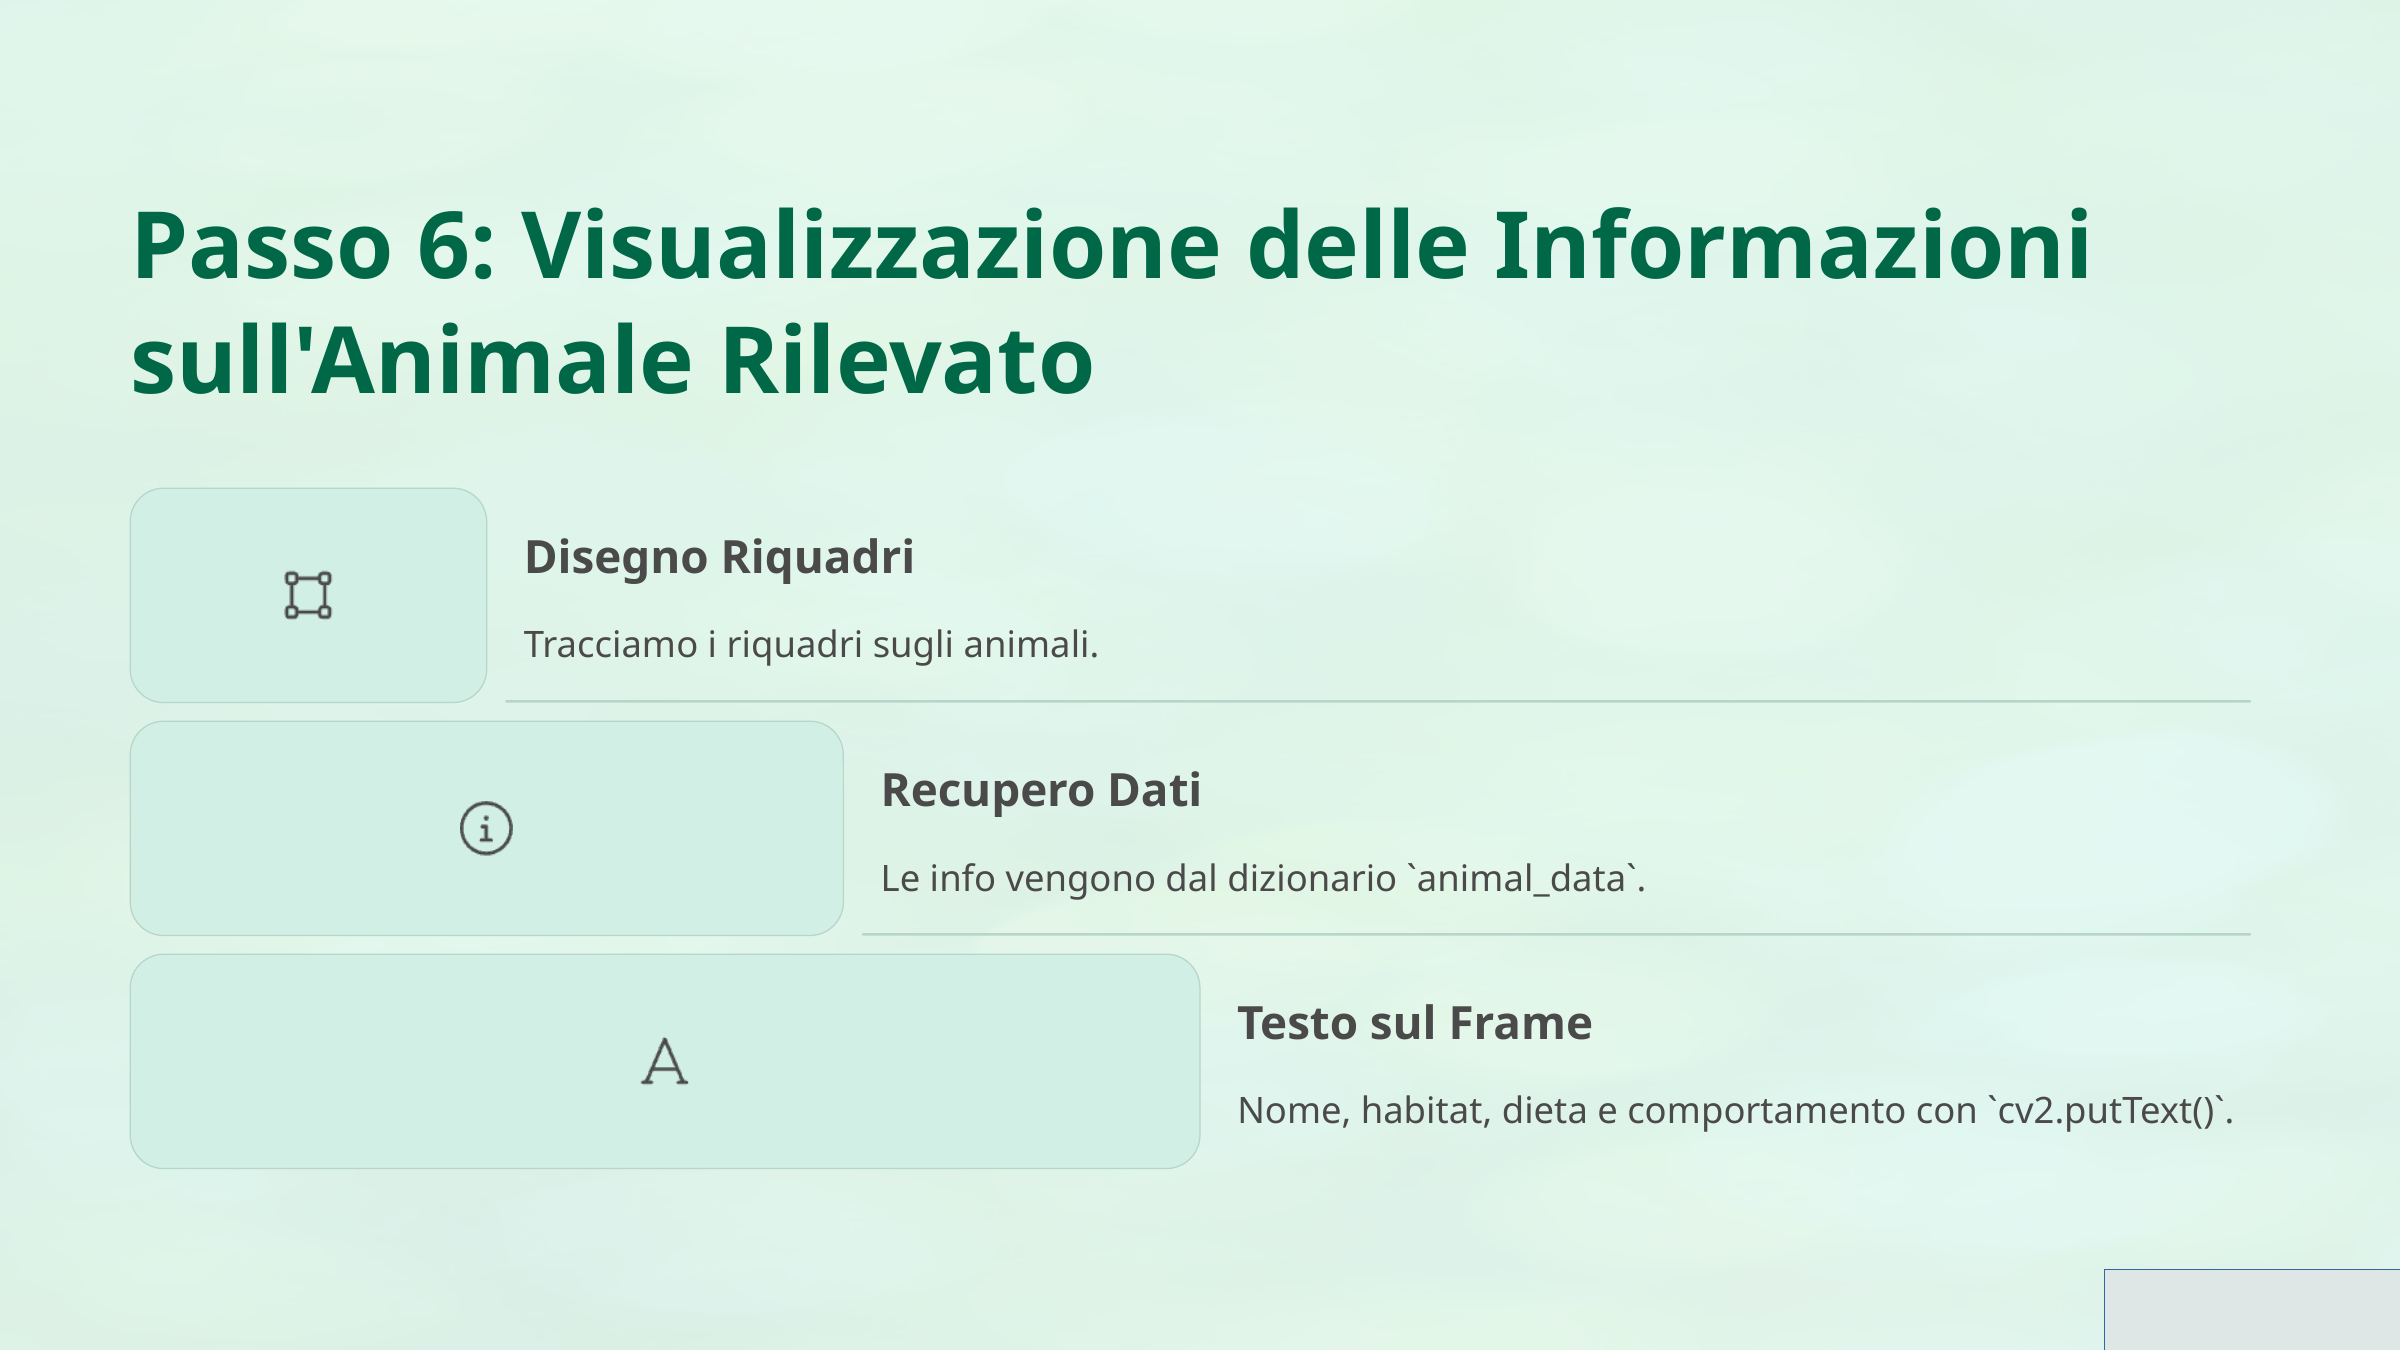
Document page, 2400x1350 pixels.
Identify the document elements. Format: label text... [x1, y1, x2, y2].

text_box [130, 954, 1201, 1169]
text_box [130, 488, 487, 703]
text_box [130, 721, 844, 936]
text_box [2104, 1269, 2400, 1350]
text_box Tracciamo i riquadri sugli animali. [523, 605, 1085, 666]
picture [282, 562, 335, 629]
text_box Disegno Riquadri [523, 525, 989, 584]
text_box Le info vengono dal dizionario `animal_data`. [880, 838, 1631, 899]
text_box Recupero Dati [880, 758, 1346, 817]
text_box Nome, habitat, dieta e comportamento con `cv2.putText()`. [1237, 1071, 2211, 1132]
picture [460, 795, 513, 862]
text_box Passo 6: Visualizzazione delle Informazioni sull'Animale Rilevato [130, 181, 2270, 414]
picture [638, 1028, 692, 1095]
text_box Testo sul Frame [1237, 991, 1703, 1050]
